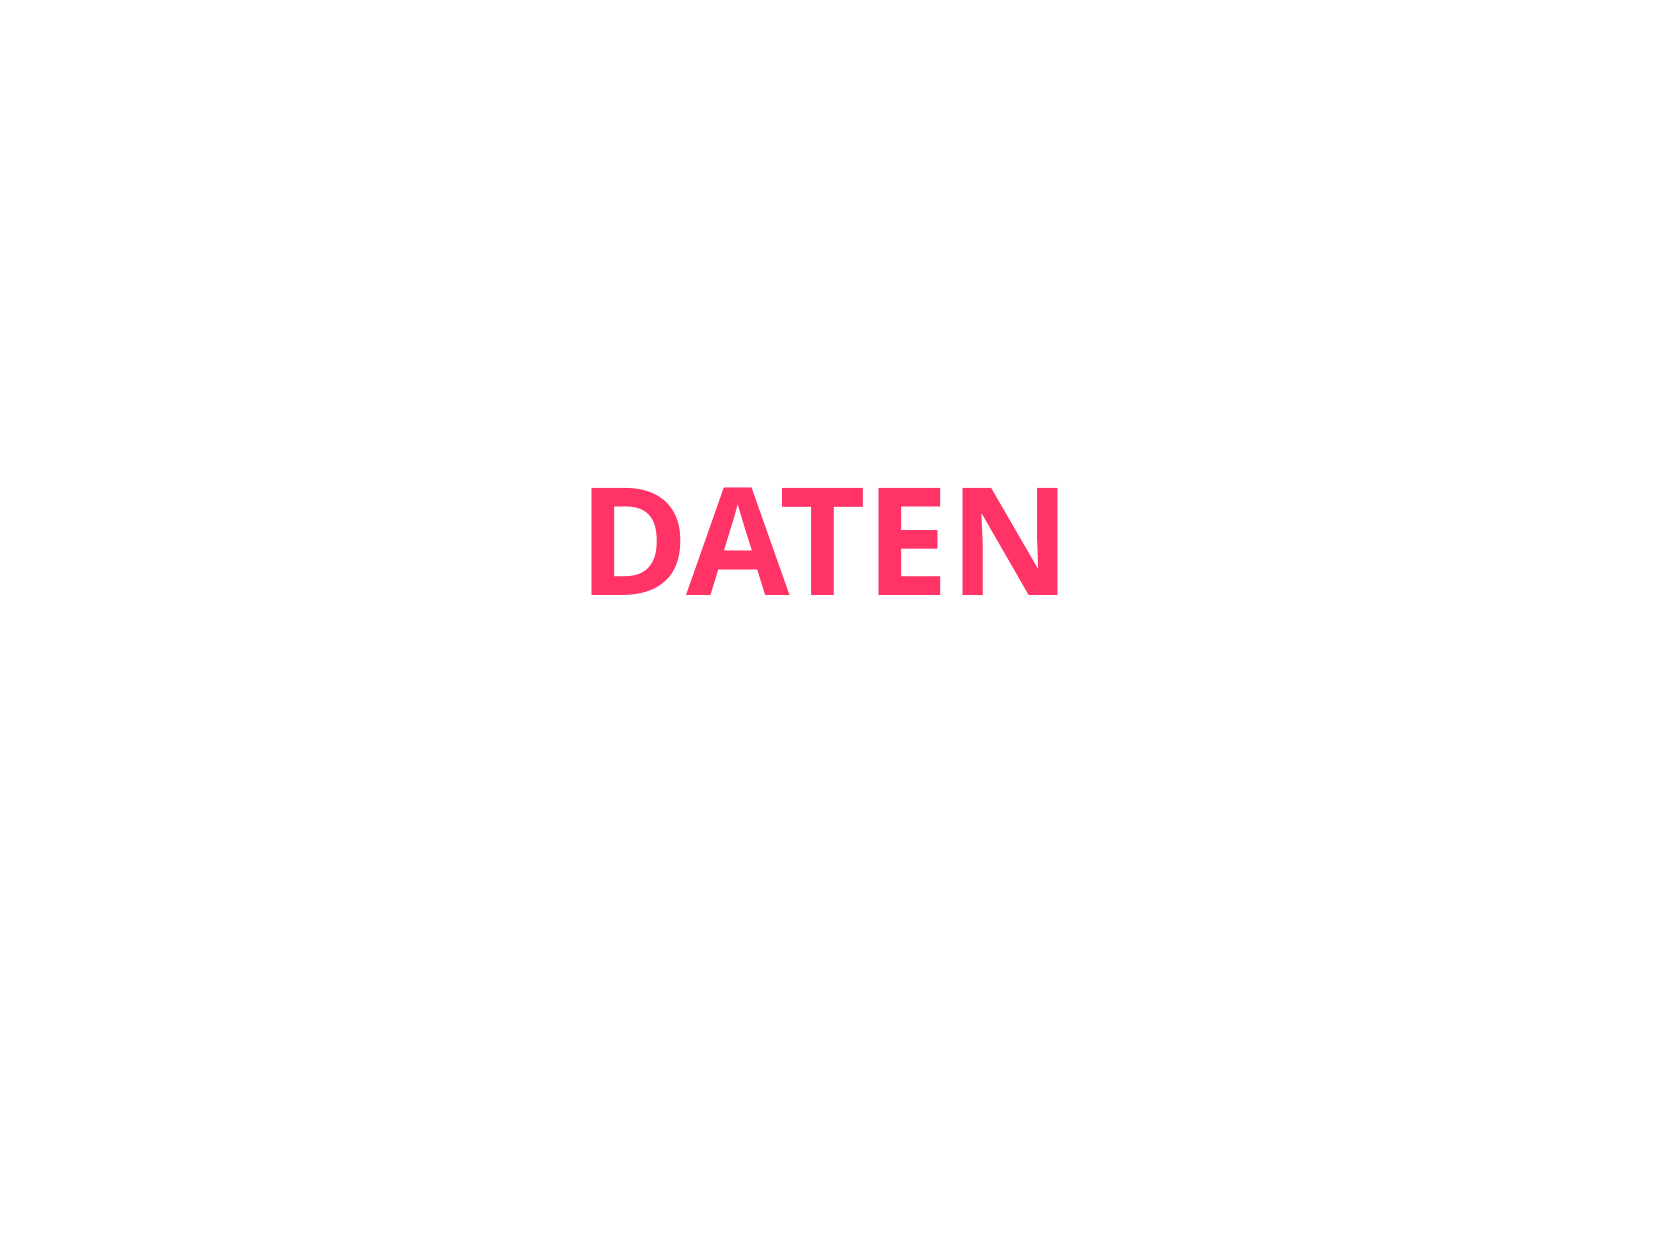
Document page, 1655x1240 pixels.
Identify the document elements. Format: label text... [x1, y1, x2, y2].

text_box DATEN [150, 427, 1501, 780]
